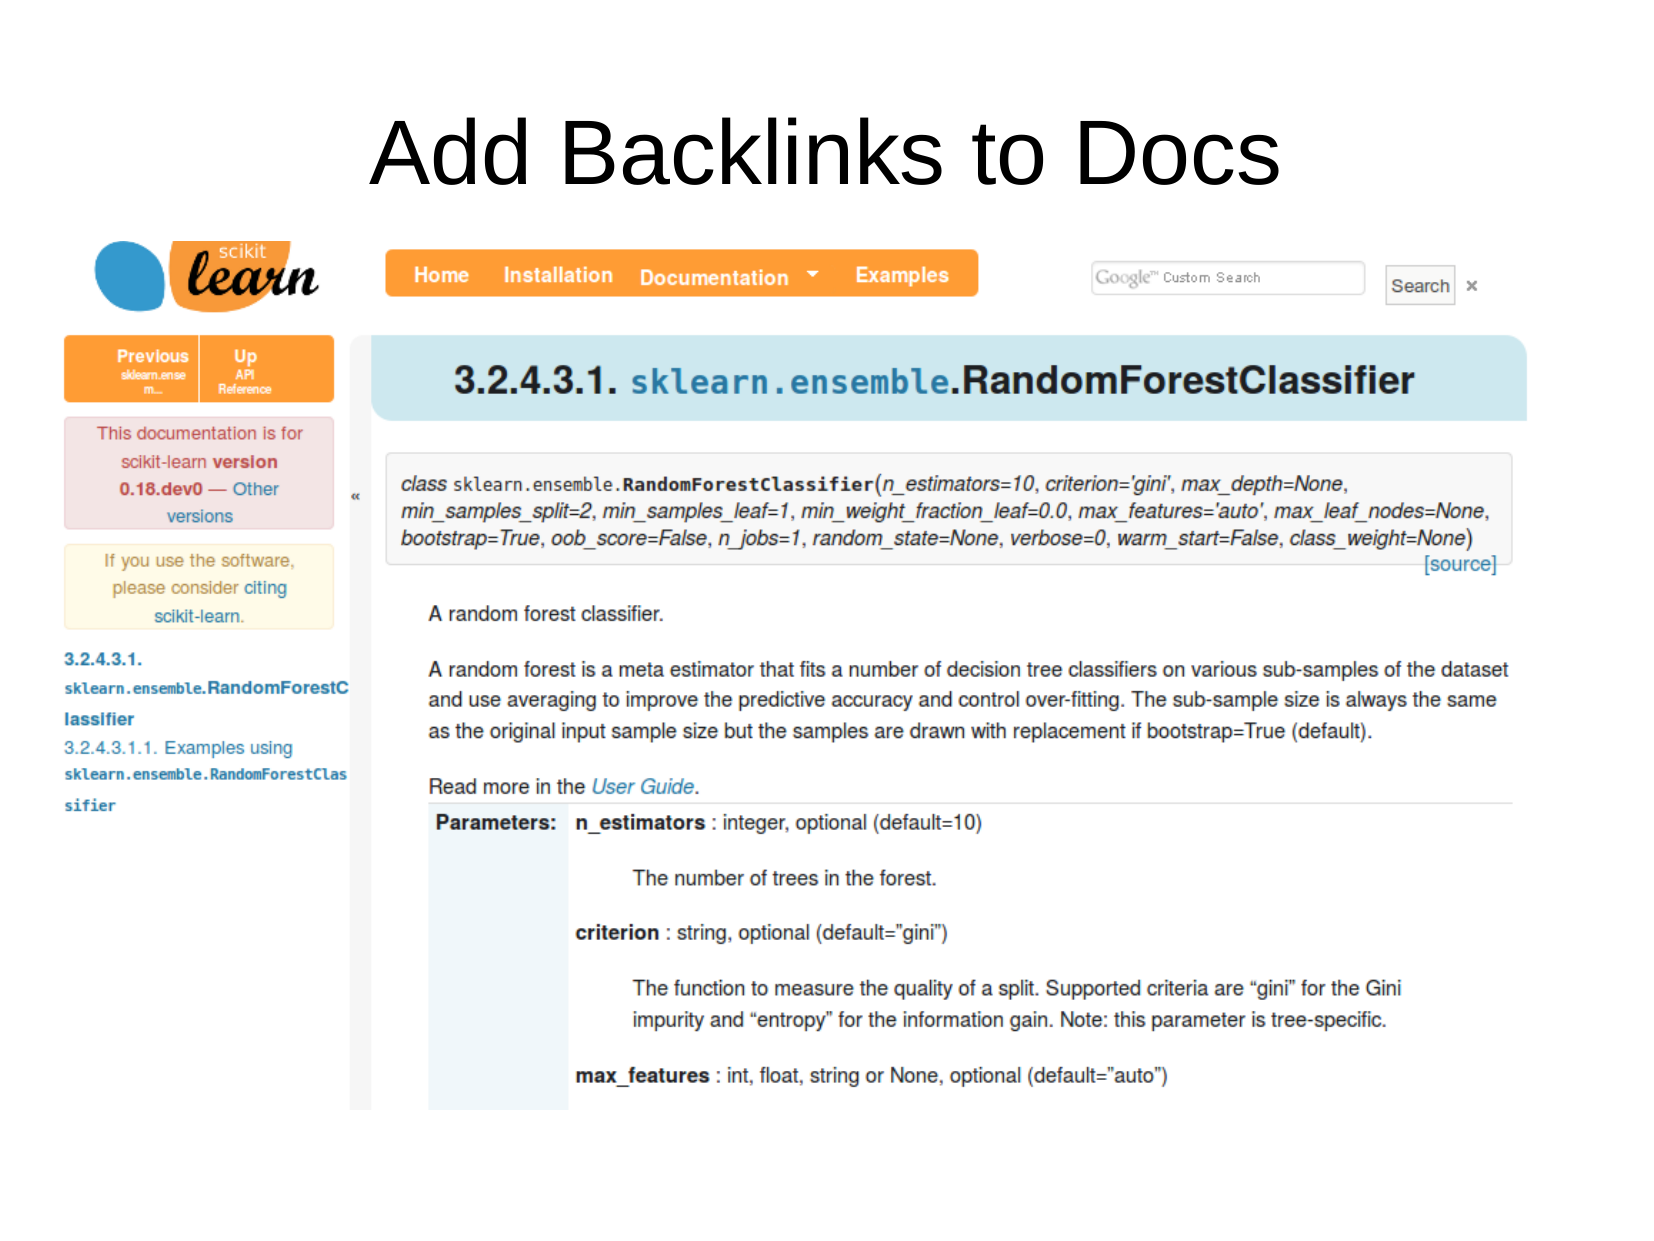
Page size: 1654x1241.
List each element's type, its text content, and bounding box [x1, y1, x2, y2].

title Add Backlinks to Docs [82, 49, 1571, 241]
picture [30, 241, 1610, 1111]
